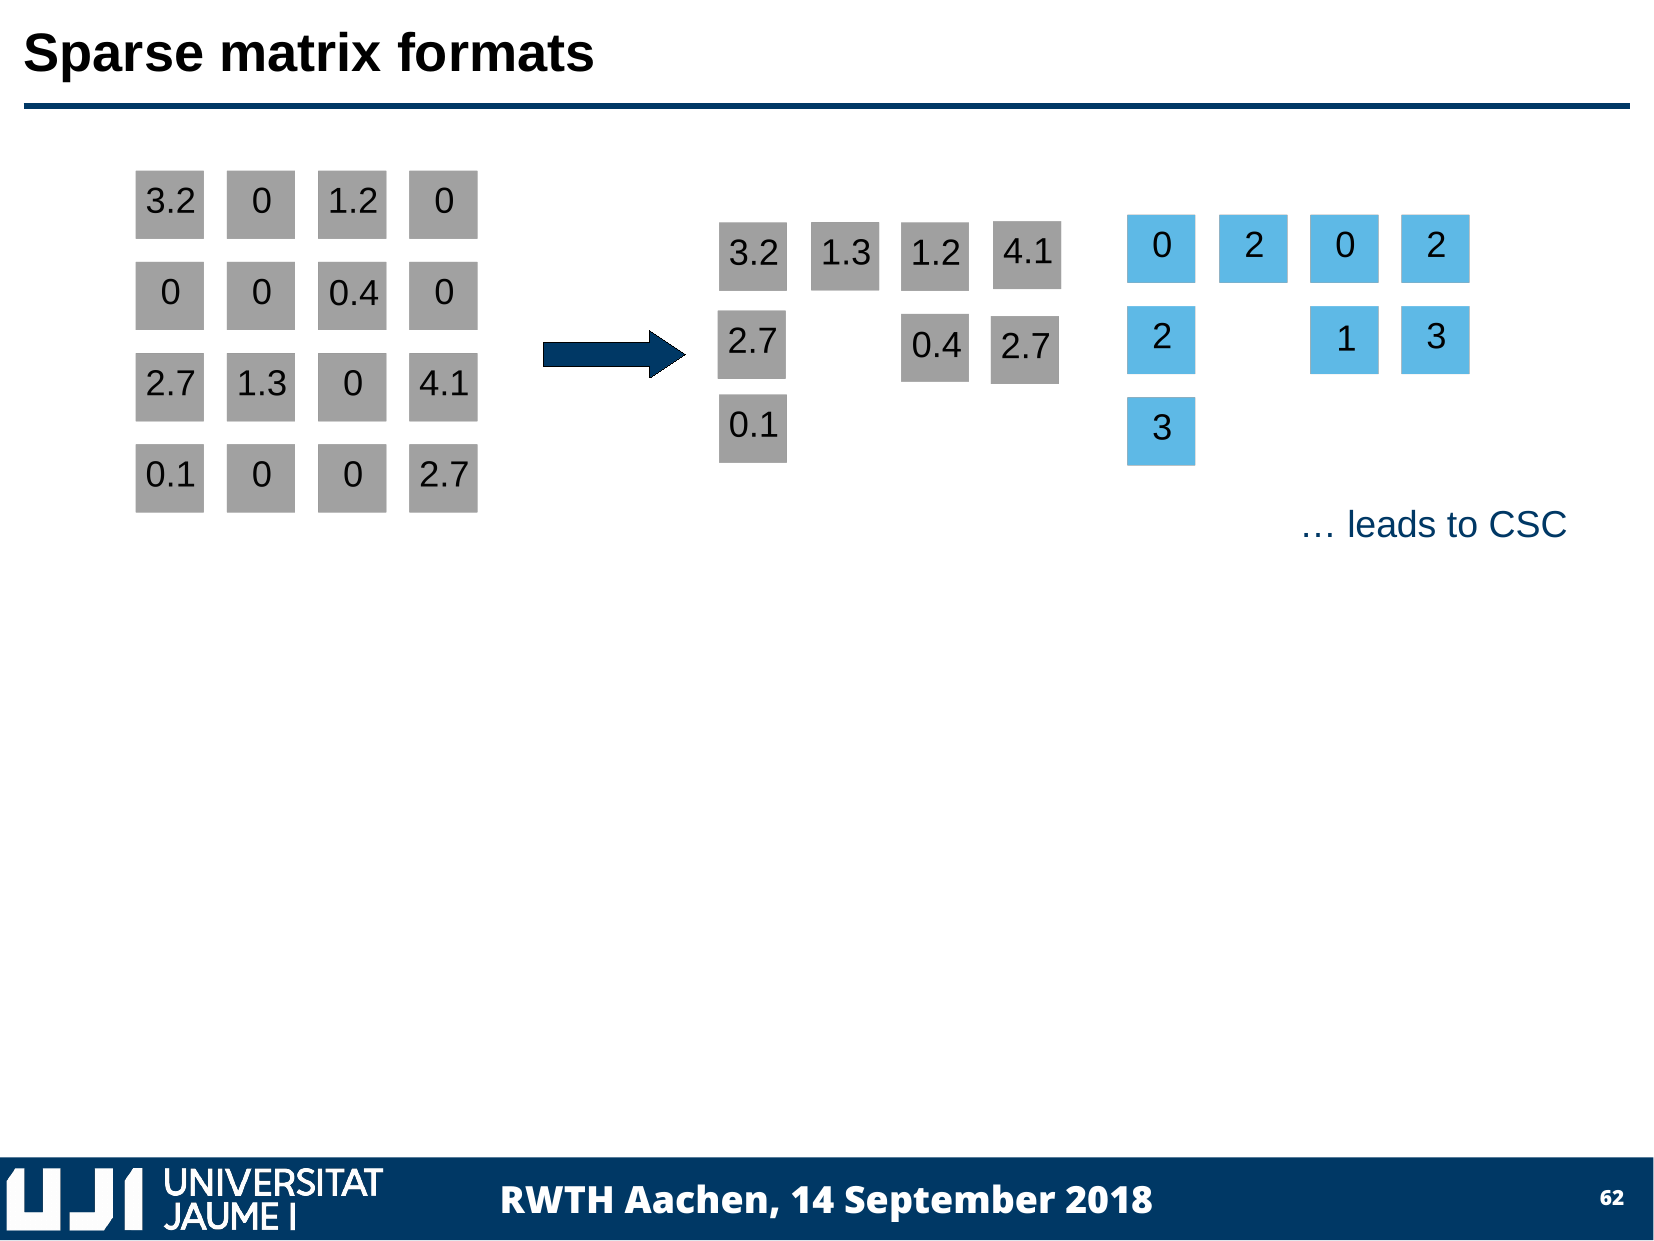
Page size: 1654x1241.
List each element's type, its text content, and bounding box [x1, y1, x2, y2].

text_box … leads to CSC [1284, 496, 1583, 553]
title Sparse matrix formats [23, 0, 1630, 107]
text_box [543, 330, 686, 378]
picture [128, 163, 485, 520]
picture [0, 1158, 390, 1241]
picture [710, 207, 1477, 473]
